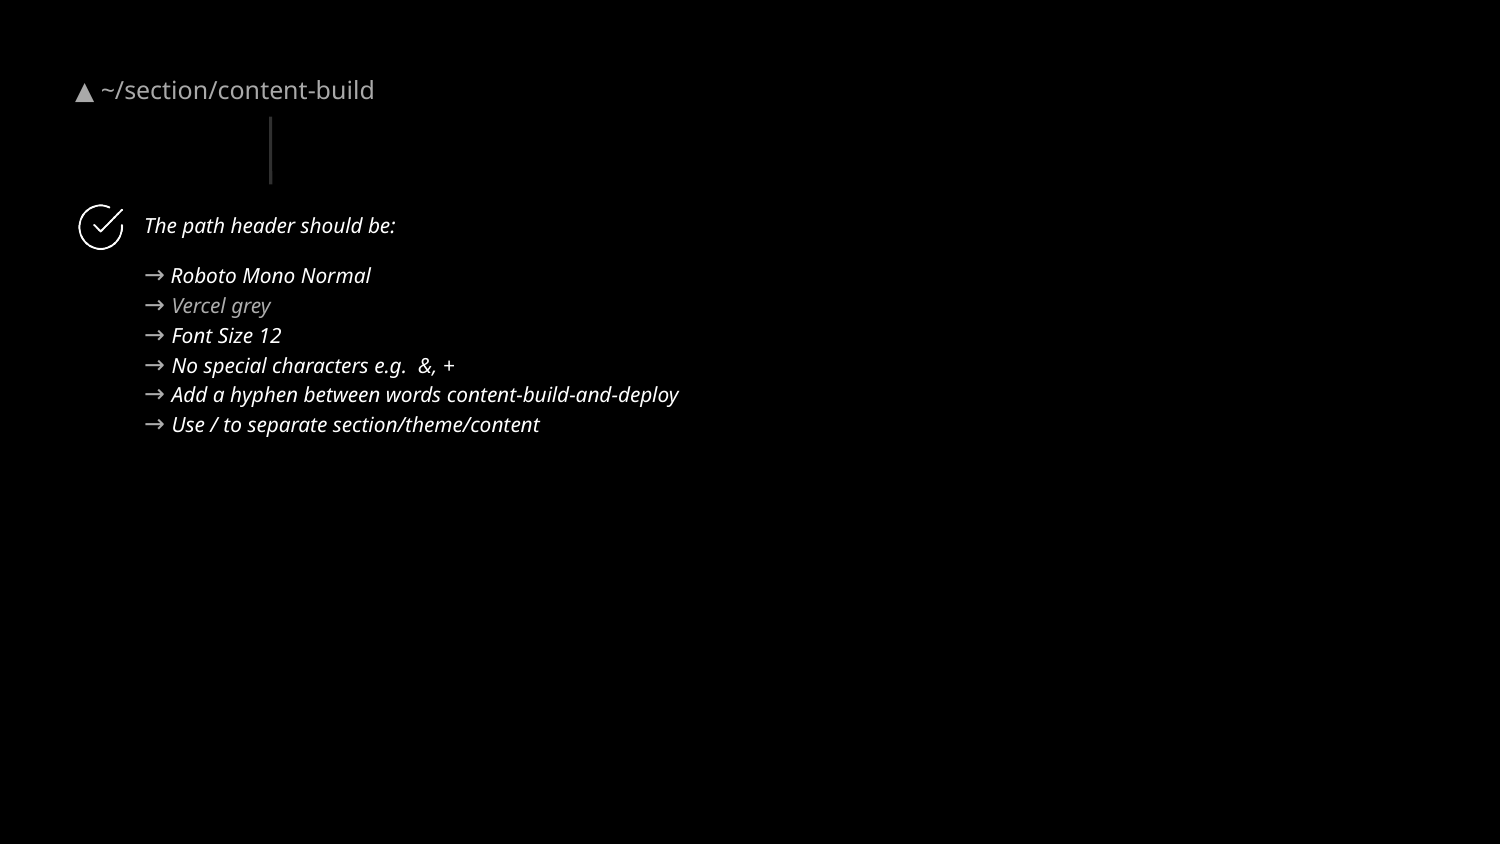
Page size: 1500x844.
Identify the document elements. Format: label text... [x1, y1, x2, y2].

text_box ▲ ~/section/content-build [75, 75, 568, 106]
picture [75, 201, 126, 253]
text_box The path header should be: → Roboto Mono Normal → Vercel grey → Font Size 12 → No special characters e.g. &, + → Add a hyphen between words content-build-and-deploy → Use / to separate section/theme/content [144, 212, 737, 438]
